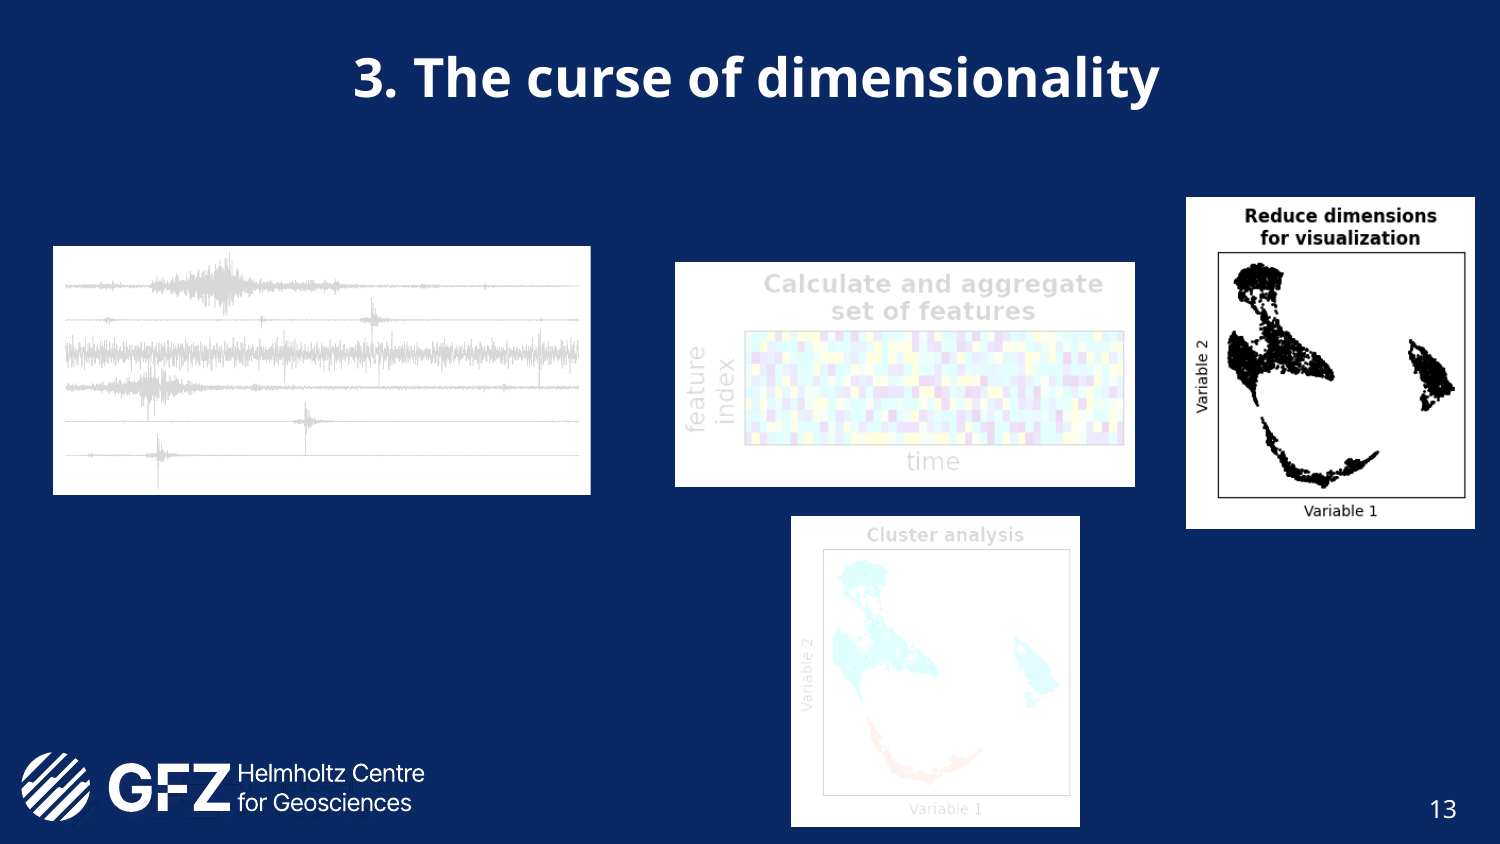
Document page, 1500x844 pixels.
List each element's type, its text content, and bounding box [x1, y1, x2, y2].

title 3. The curse of dimensionality [39, 35, 1475, 198]
picture [39, 767, 65, 788]
picture [791, 516, 1080, 827]
picture [1186, 197, 1475, 529]
picture [377, 800, 385, 809]
picture [39, 767, 83, 805]
picture [39, 767, 385, 827]
picture [53, 246, 591, 495]
picture [39, 767, 48, 776]
picture [675, 262, 1135, 487]
